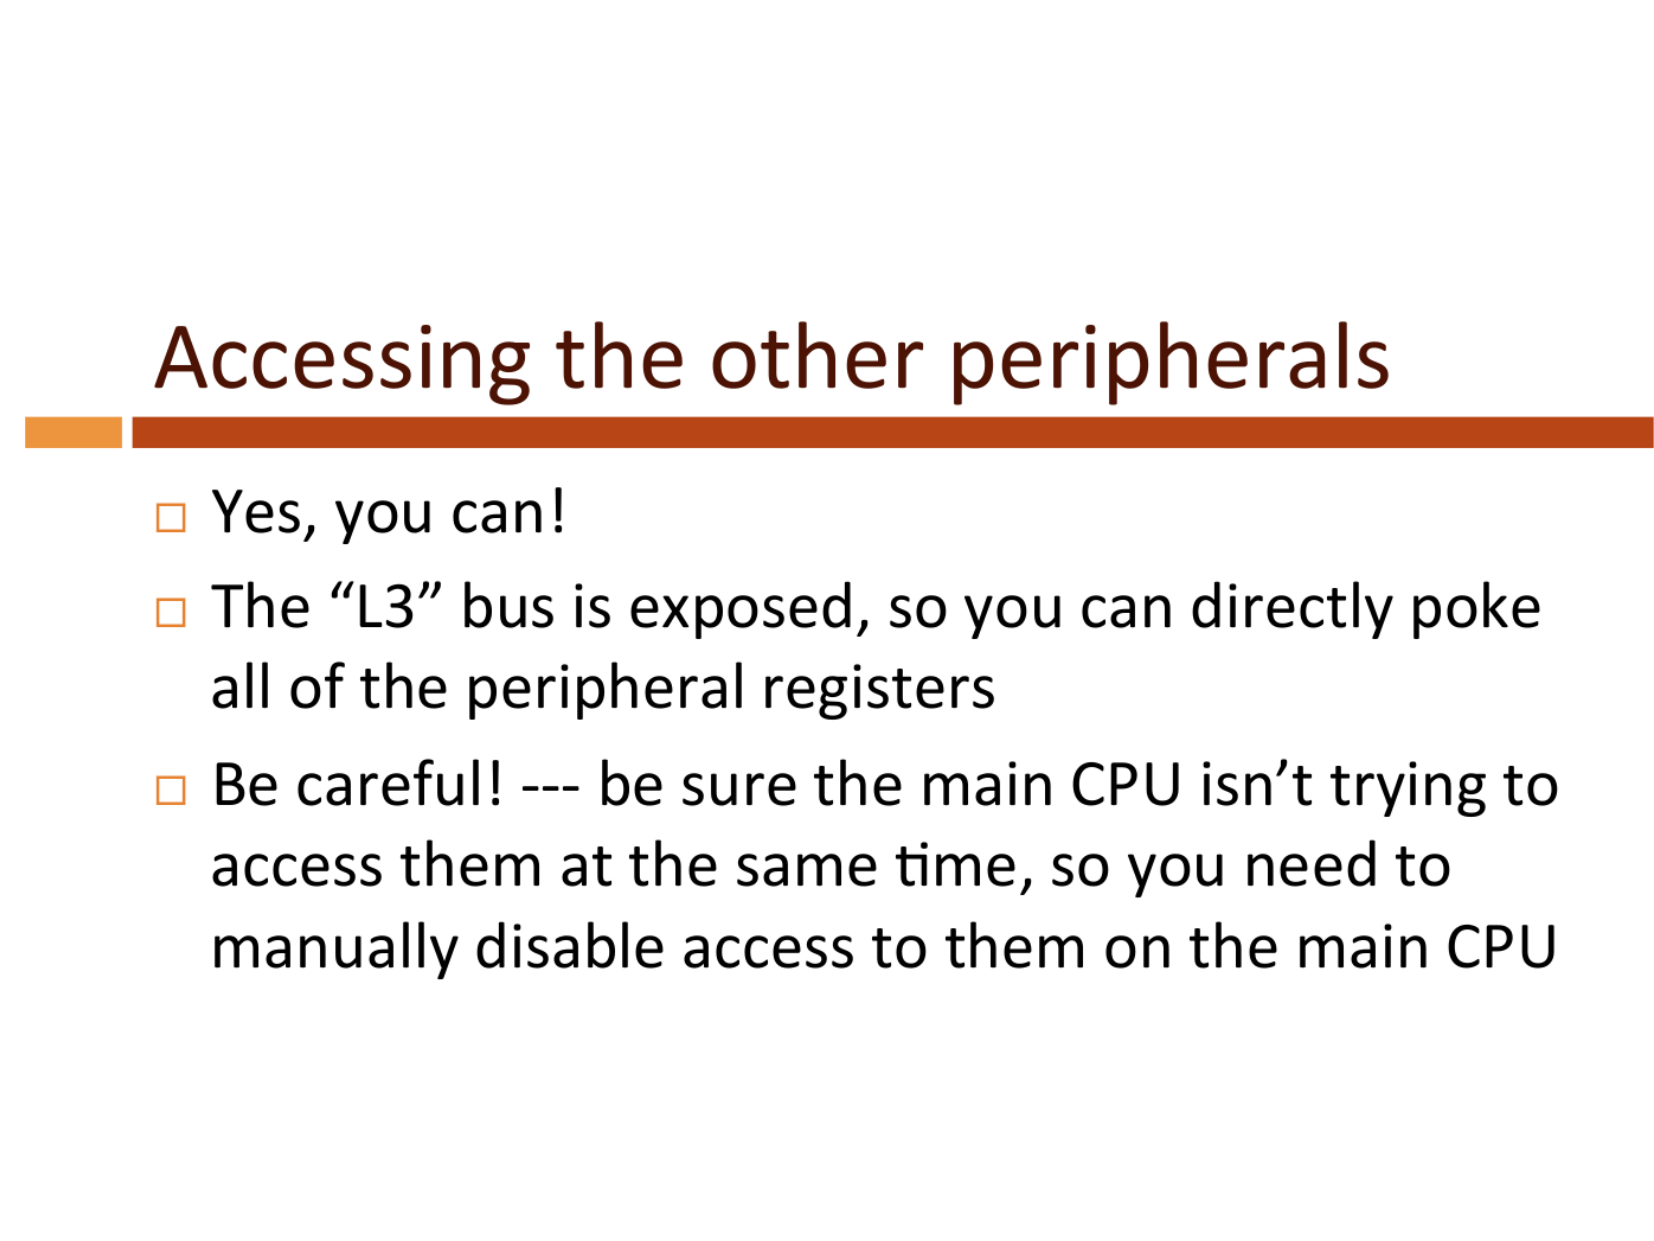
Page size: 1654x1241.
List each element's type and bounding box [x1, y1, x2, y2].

picture [5, 134, 1654, 1124]
